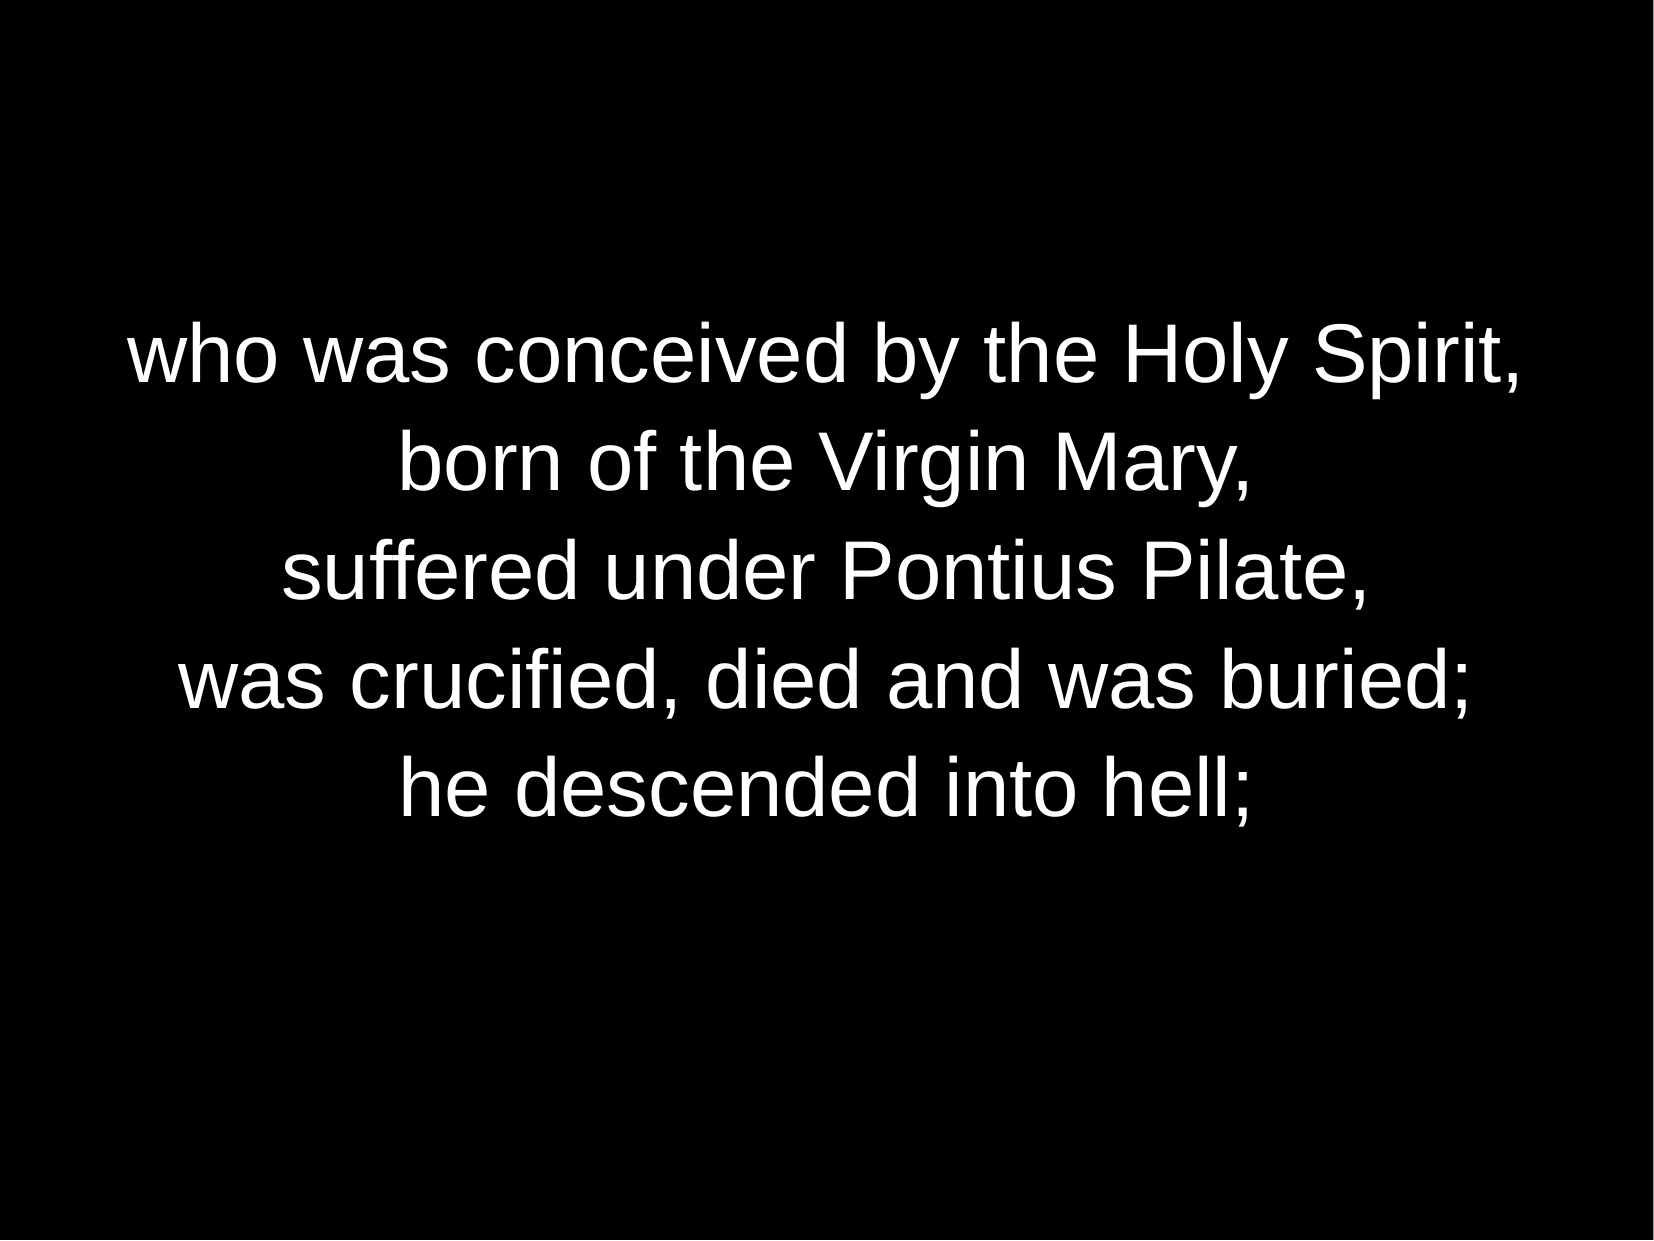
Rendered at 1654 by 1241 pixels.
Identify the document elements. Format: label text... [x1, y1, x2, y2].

list who was conceived by the Holy Spirit, born of the Virgin Mary, suffered under Pontius Pilate, was crucified, died and was buried; he descended into hell; [0, 307, 1654, 1241]
